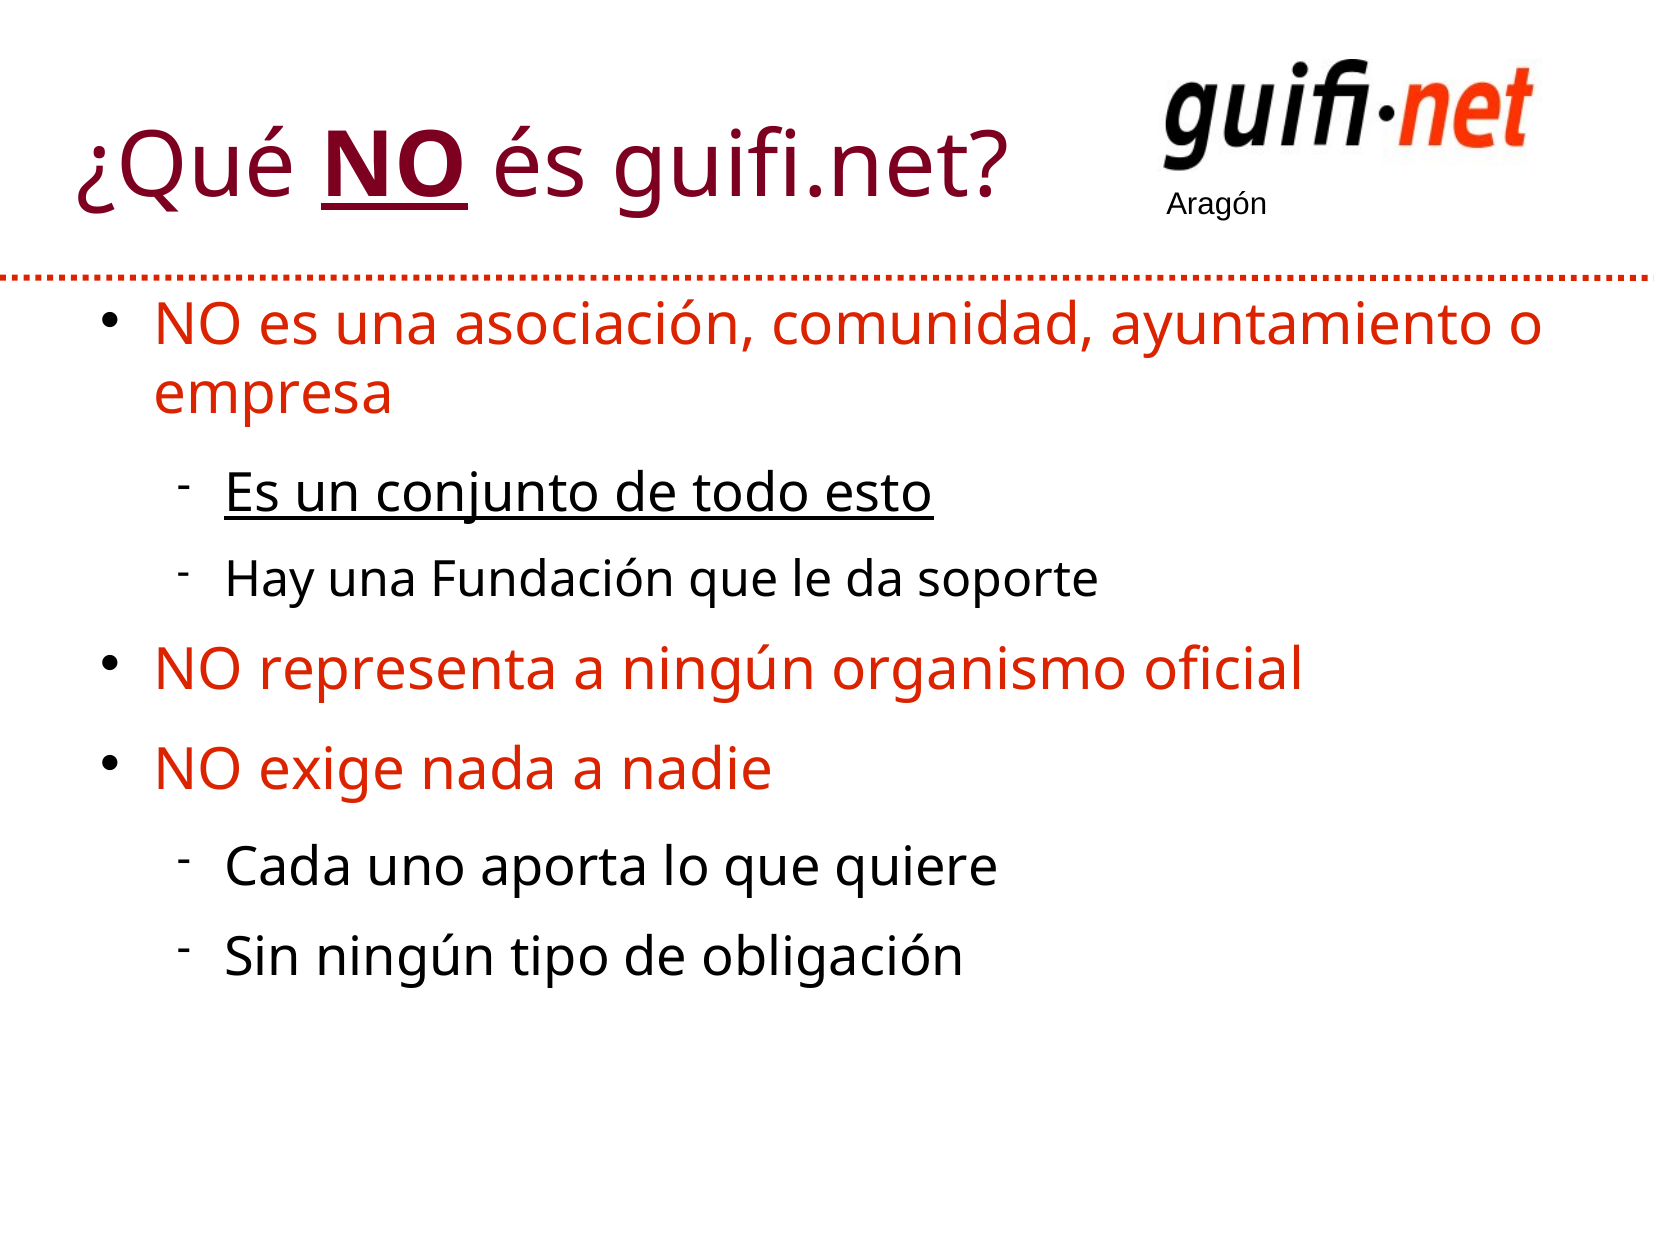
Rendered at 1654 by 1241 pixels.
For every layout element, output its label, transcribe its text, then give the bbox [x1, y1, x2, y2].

title ¿Qué NO és guifi.net? [76, 66, 1093, 259]
picture [1157, 59, 1542, 172]
list NO es una asociación, comunidad, ayuntamiento o empresa Es un conjunto de todo esto Hay una Fundación que le da soporte NO representa a ningún organismo oficial NO exige nada a nadie Cada uno aporta lo que quiere Sin ningún tipo de obligación [82, 290, 1571, 1109]
